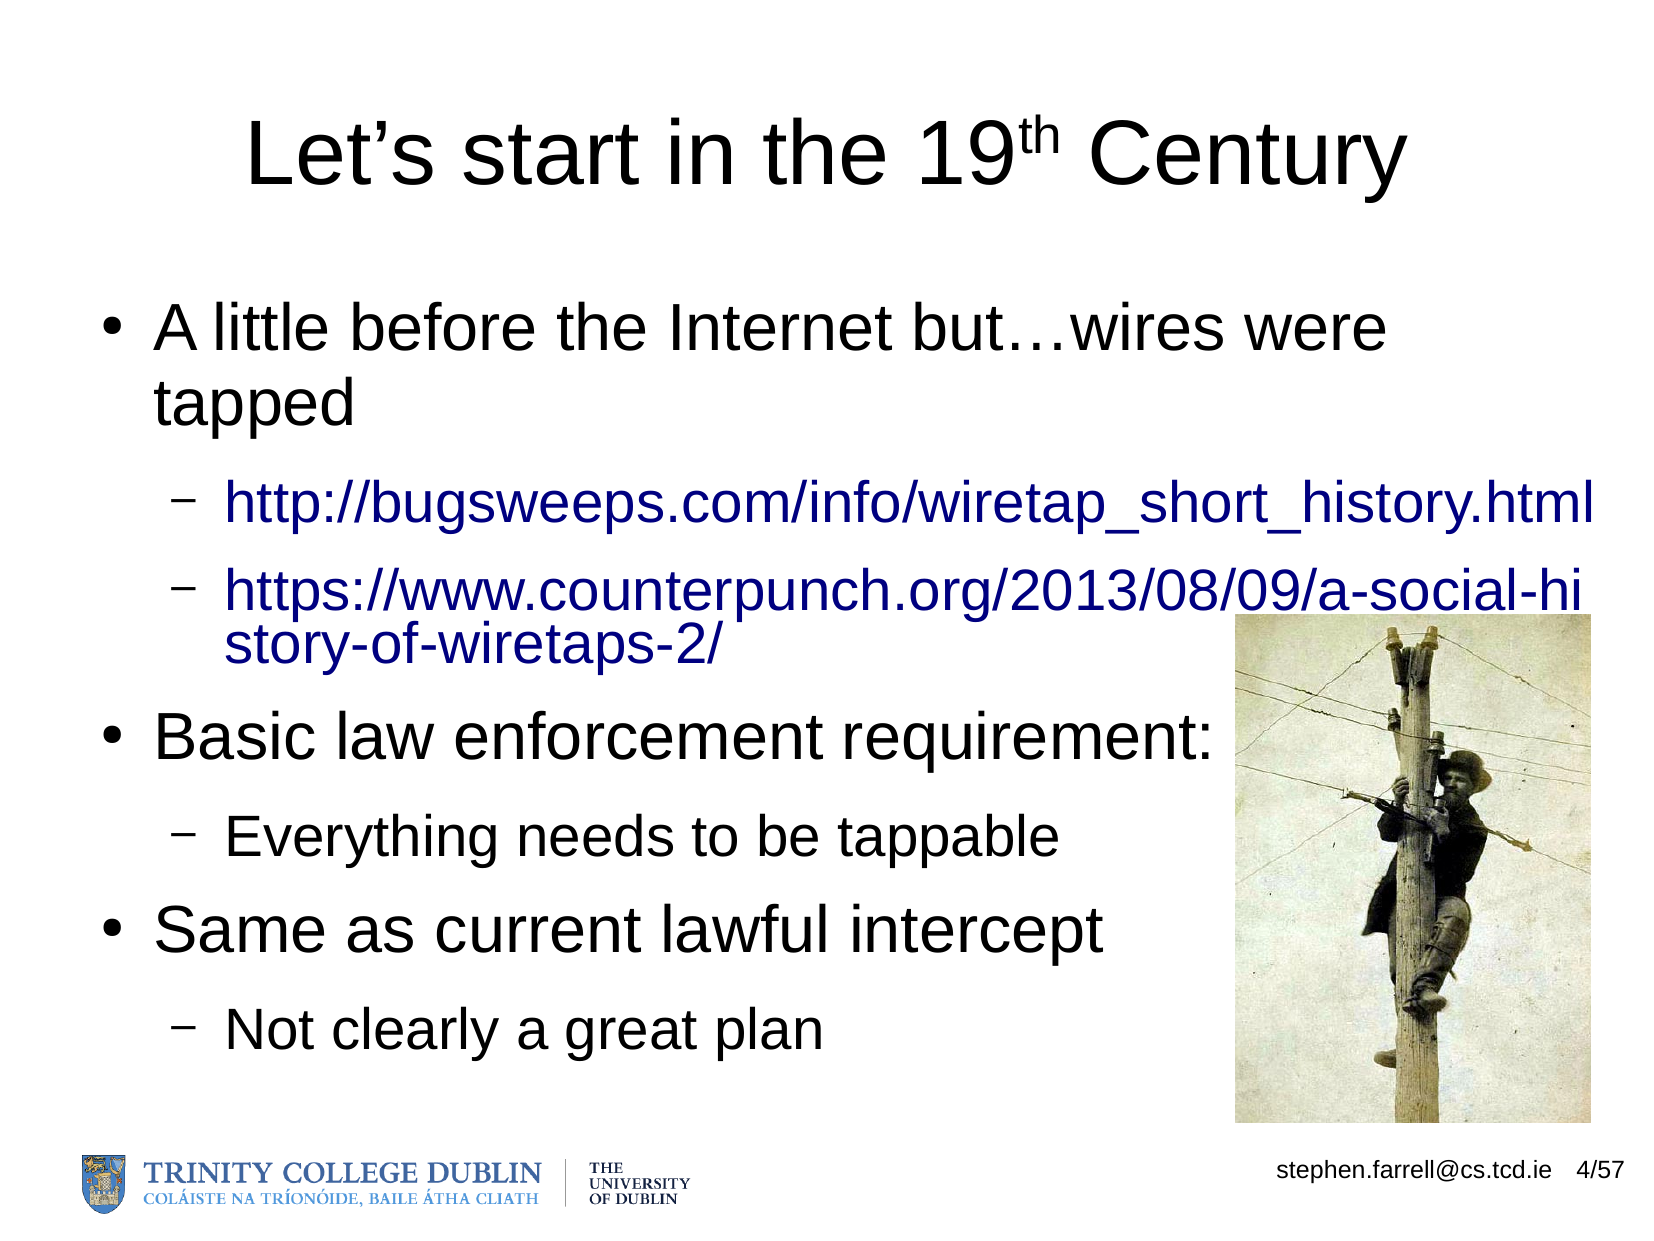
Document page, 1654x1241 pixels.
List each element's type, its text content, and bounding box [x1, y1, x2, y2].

picture [82, 1155, 694, 1214]
list A little before the Internet but…wires were tapped http://bugsweeps.com/info/wiretap_short_history.html https://www.counterpunch.org/2013/08/09/a-social-history-of-wiretaps-2/ Basic law enforcement requirement: Everything needs to be tappable Same as current lawful intercept Not clearly a great plan [82, 290, 1606, 1010]
title Let’s start in the 19th Century [82, 49, 1571, 257]
picture [1235, 614, 1591, 1123]
